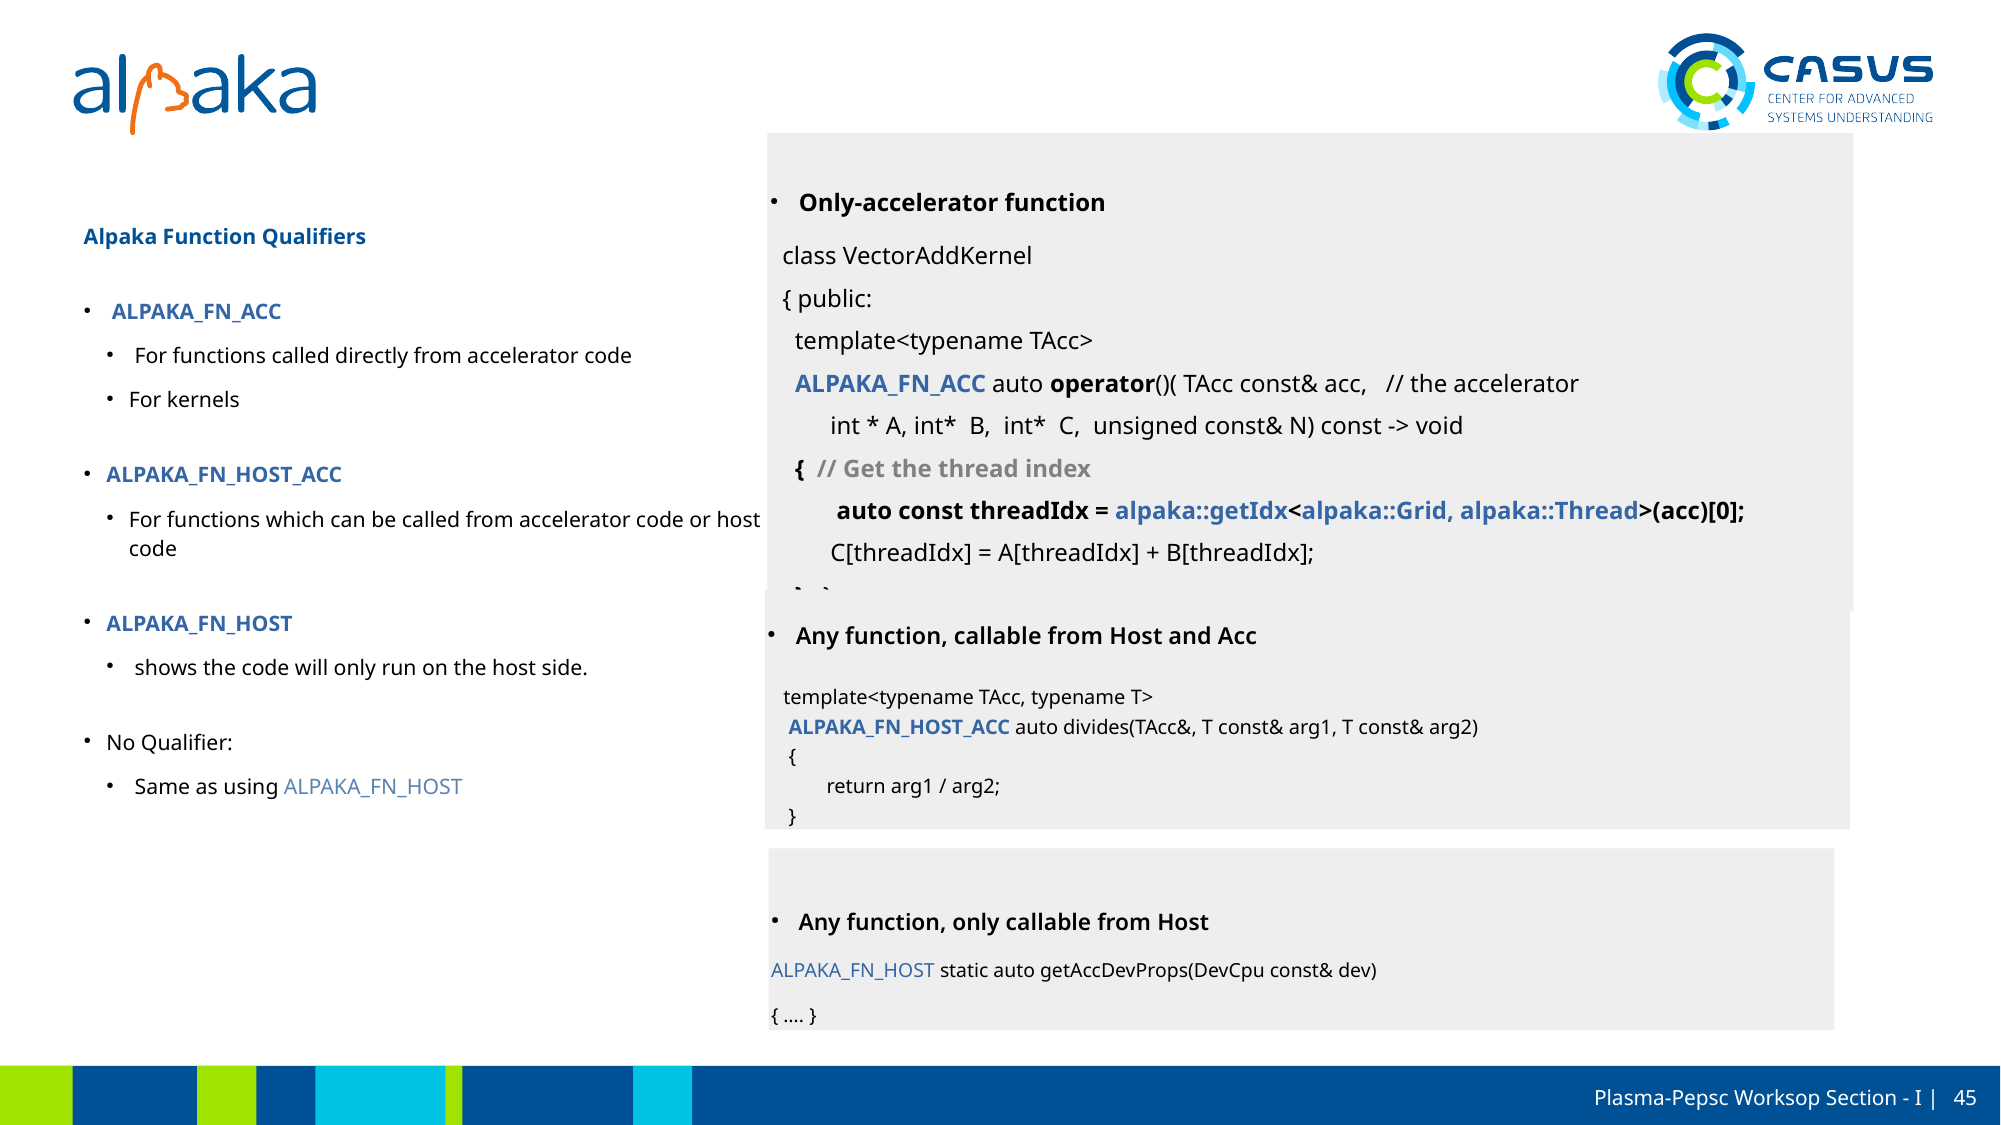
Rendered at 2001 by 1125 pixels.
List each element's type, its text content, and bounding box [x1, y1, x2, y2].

list Any function, callable from Host and Acc template<typename TAcc, typename T> ALPAKA_FN_HOST_ACC auto divides(TAcc&, T const& arg1, T const& arg2) { return arg1 / arg2; } [765, 589, 1850, 830]
list Alpaka Function Qualifiers ALPAKA_FN_ACC For functions called directly from accelerator code For kernels ALPAKA_FN_HOST_ACC For functions which can be called from accelerator code or host code ALPAKA_FN_HOST shows the code will only run on the host side. No Qualifier: Same as using ALPAKA_FN_HOST [81, 191, 767, 802]
list Only-accelerator function class VectorAddKernel { public: template<typename TAcc> ALPAKA_FN_ACC auto operator()( TAcc const& acc, // the accelerator int * A, int* B, int* C, unsigned const& N) const -> void { // Get the thread index auto const threadIdx = alpaka::getIdx<alpaka::Grid, alpaka::Thread>(acc)[0]; C[threadIdx] = A[threadIdx] + B[threadIdx]; } }; [767, 133, 1854, 612]
picture [72, 53, 317, 136]
picture [1658, 33, 1933, 131]
list Any function, only callable from Host ALPAKA_FN_HOST static auto getAccDevProps(DevCpu const& dev) { …. } [768, 848, 1835, 1031]
